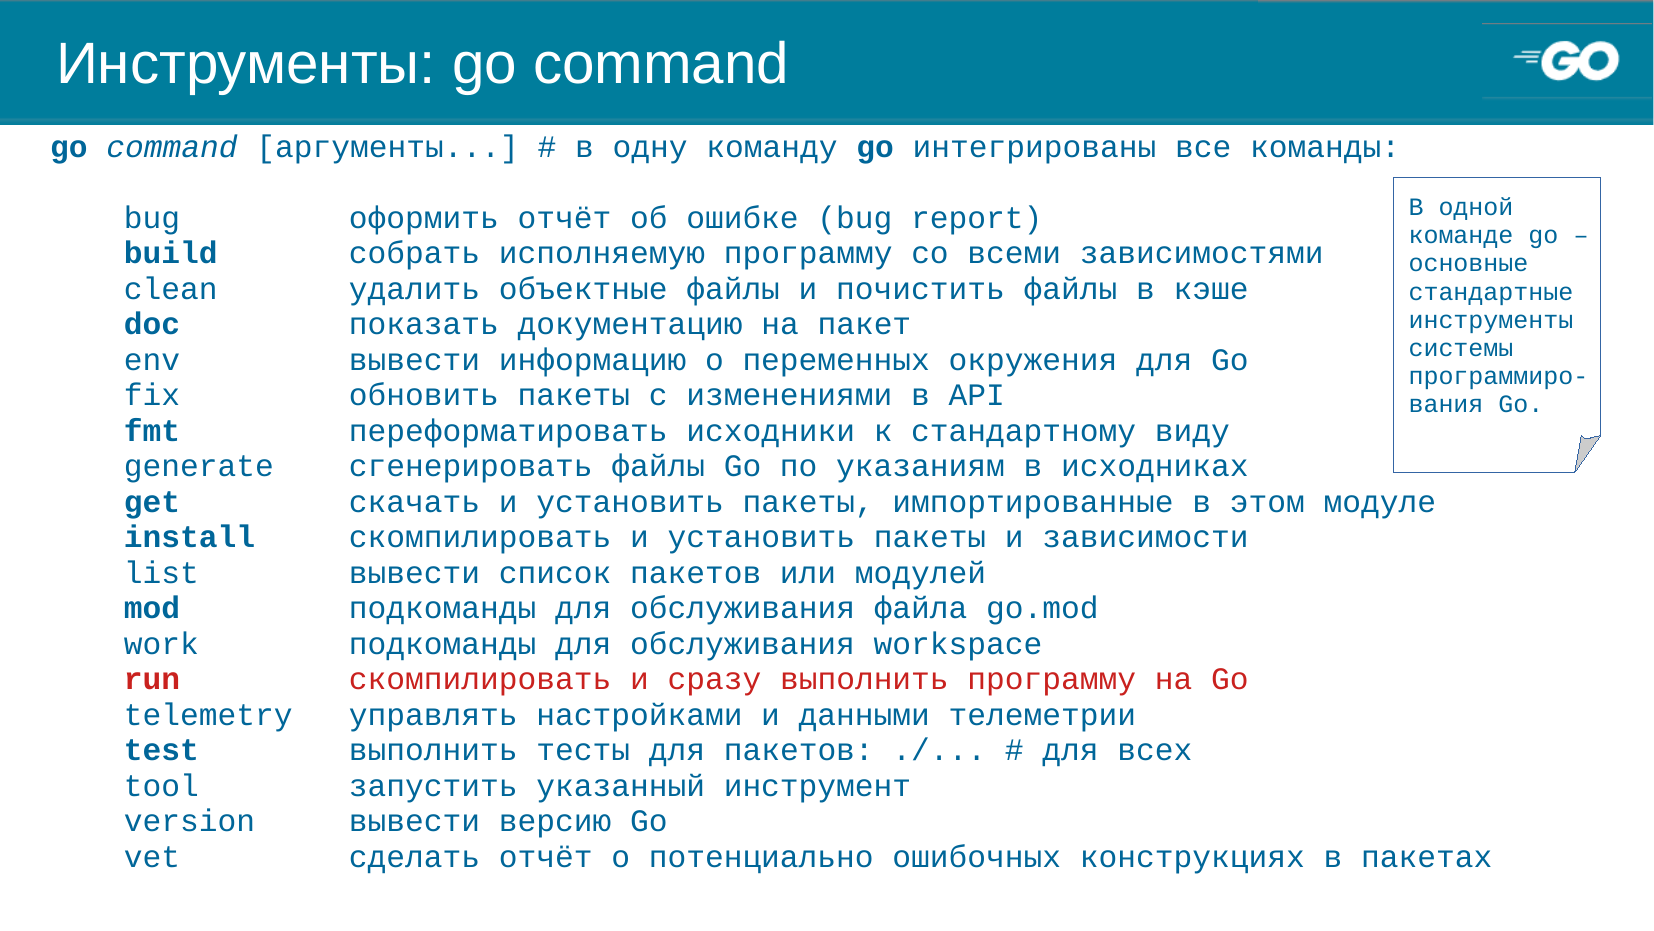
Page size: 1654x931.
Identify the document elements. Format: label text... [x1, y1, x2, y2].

text_box go command [аргументы...] # в одну команду go интегрированы все команды: bug оформить отчёт об ошибке (bug report) build собрать исполняемую программу со всеми зависимостями clean удалить объектные файлы и почистить файлы в кэше doc показать документацию на пакет env вывести информацию о переменных окружения для Go fix обновить пакеты с изменениями в API fmt переформатировать исходники к стандартному виду generate сгенерировать файлы Go по указаниям в исходниках get скачать и установить пакеты, импортированные в этом модуле install скомпилировать и установить пакеты и зависимости list вывести список пакетов или модулей mod подкоманды для обслуживания файла go.mod work подкоманды для обслуживания workspace run скомпилировать и сразу выполнить программу на Go telemetry управлять настройками и данными телеметрии test выполнить тесты для пакетов: ./... # для всех tool запустить указанный инструмент version вывести версию Go vet сделать отчёт о потенциально ошибочных конструкциях в пакетах [35, 124, 1619, 898]
picture [1542, 41, 1619, 81]
text_box Инструменты: go command [41, 23, 1495, 104]
text_box В одной команде go ‒ основные стандартные инструменты системы программиро- вания Go. [1393, 177, 1601, 473]
